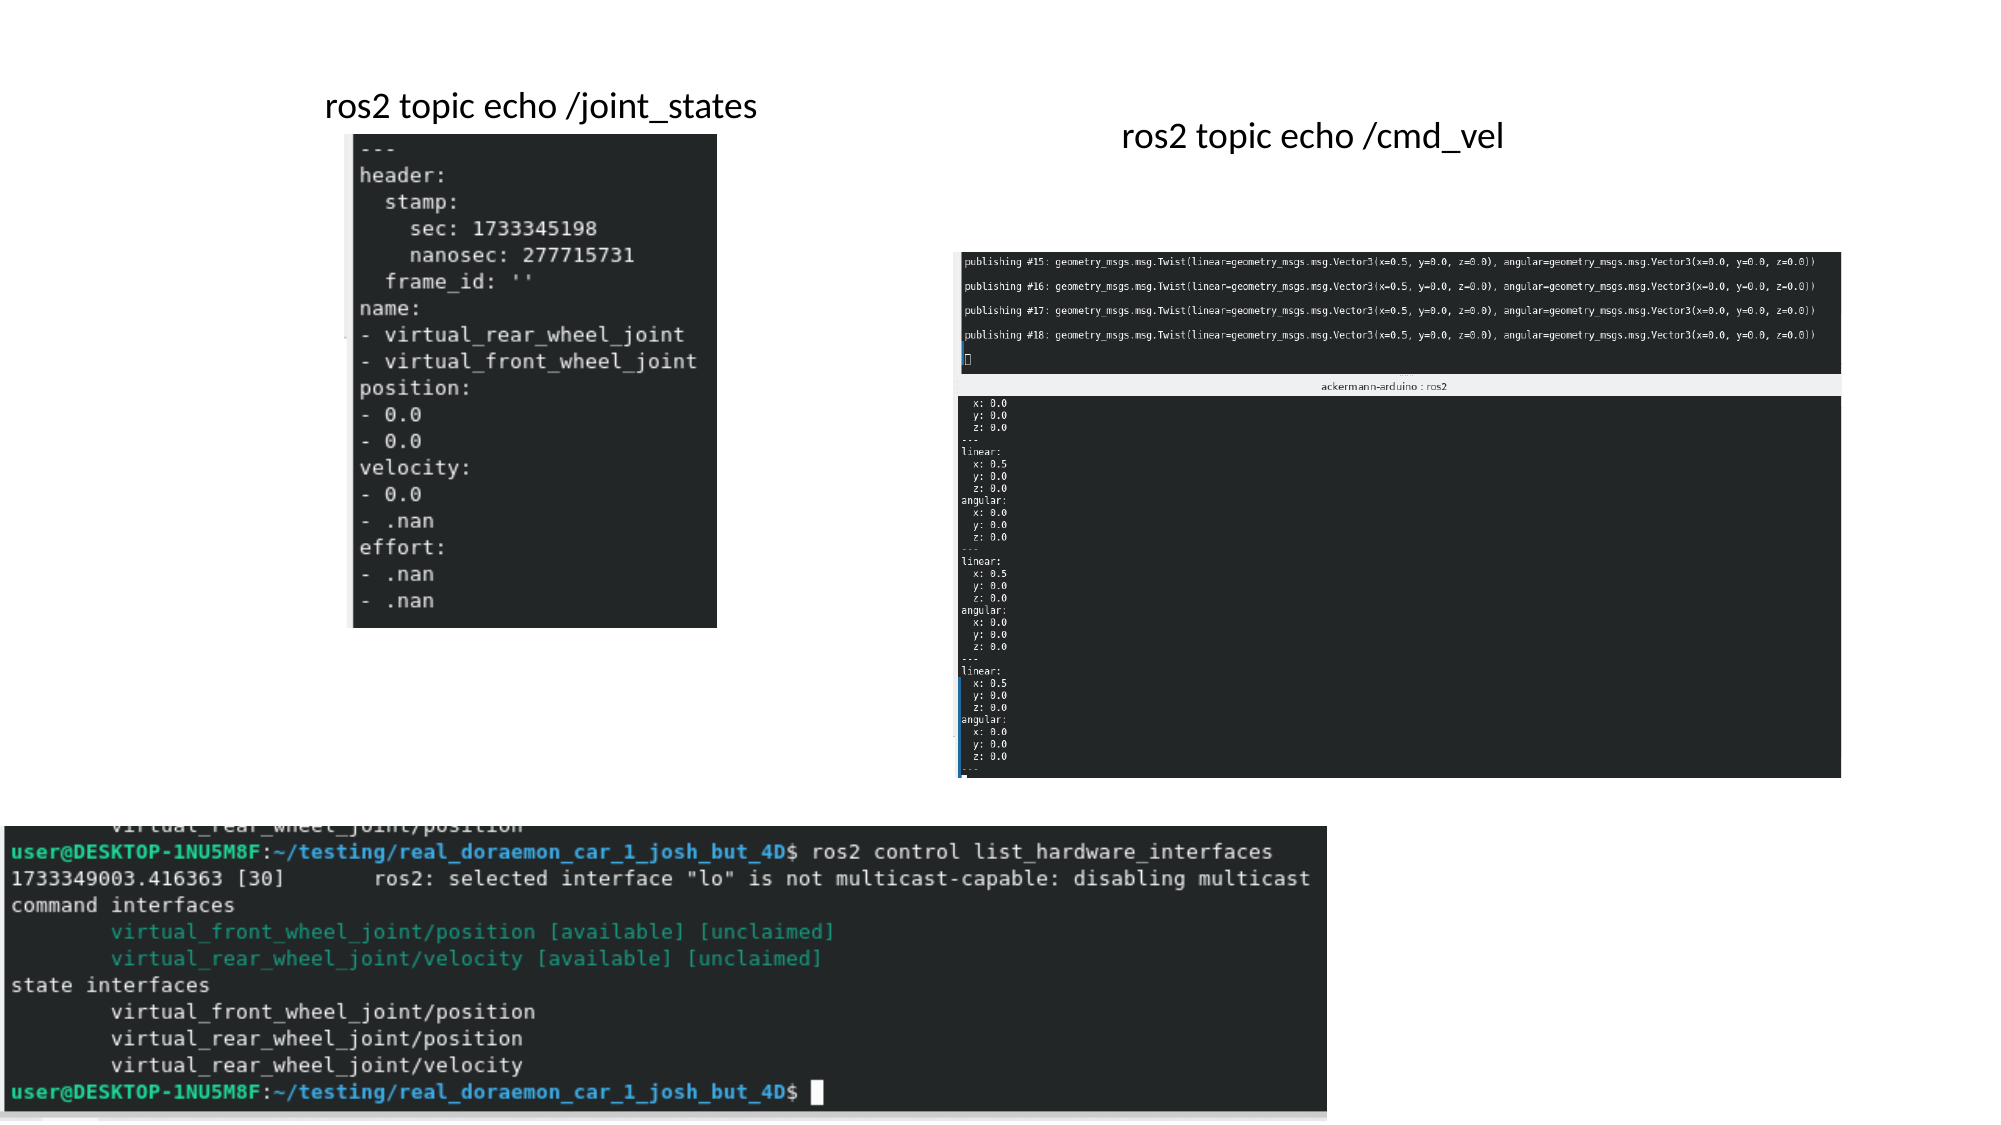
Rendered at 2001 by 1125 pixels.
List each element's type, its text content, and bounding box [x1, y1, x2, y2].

text_box ros2 topic echo /joint_states [309, 73, 1311, 134]
picture [344, 134, 717, 628]
text_box ros2 topic echo /cmd_vel [1106, 103, 2000, 164]
picture [953, 252, 1842, 778]
picture [0, 826, 1327, 1121]
